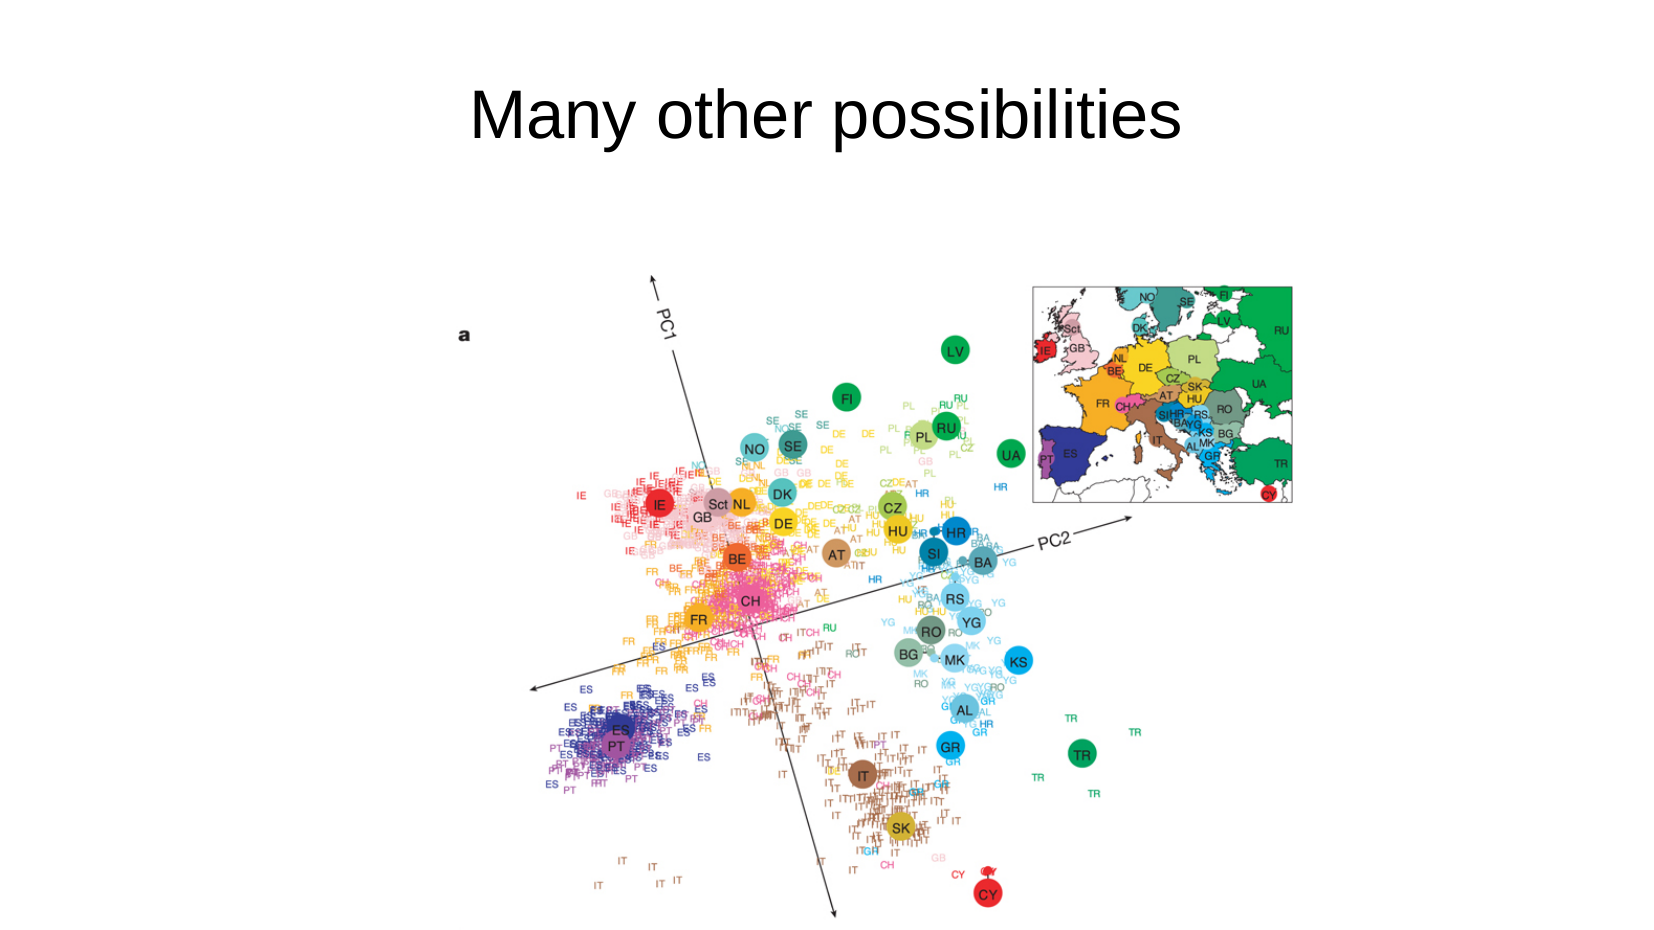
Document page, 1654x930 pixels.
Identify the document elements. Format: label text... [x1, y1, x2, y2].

picture [455, 275, 1293, 930]
title Many other possibilities [82, 36, 1571, 193]
